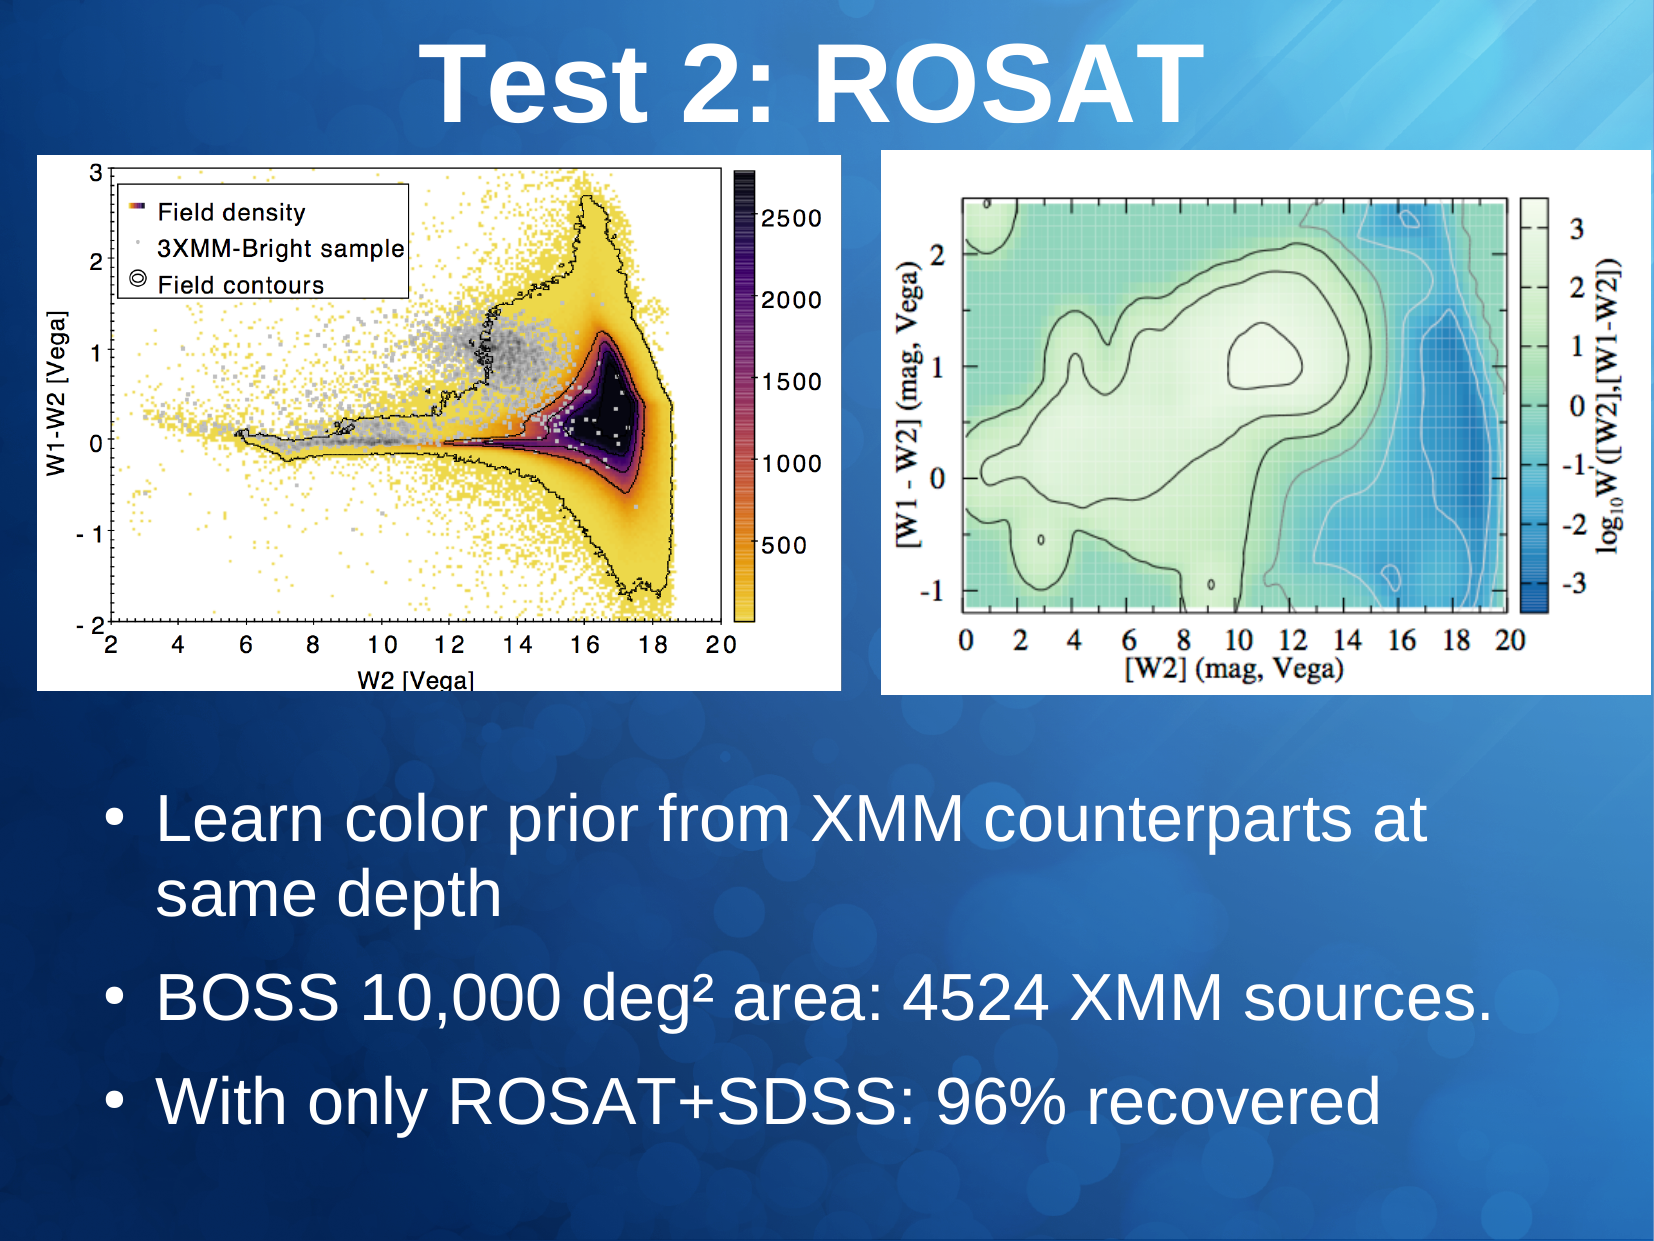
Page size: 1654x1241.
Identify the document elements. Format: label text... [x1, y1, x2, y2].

title Test 2: ROSAT [118, 0, 1506, 150]
picture [0, 0, 842, 1241]
picture [881, 0, 1654, 1241]
list Learn color prior from XMM counterparts at same depth BOSS 10,000 deg² area: 4524 XMM sources. With only ROSAT+SDSS: 96% recovered [84, 780, 1538, 1241]
list [88, 150, 1542, 1171]
